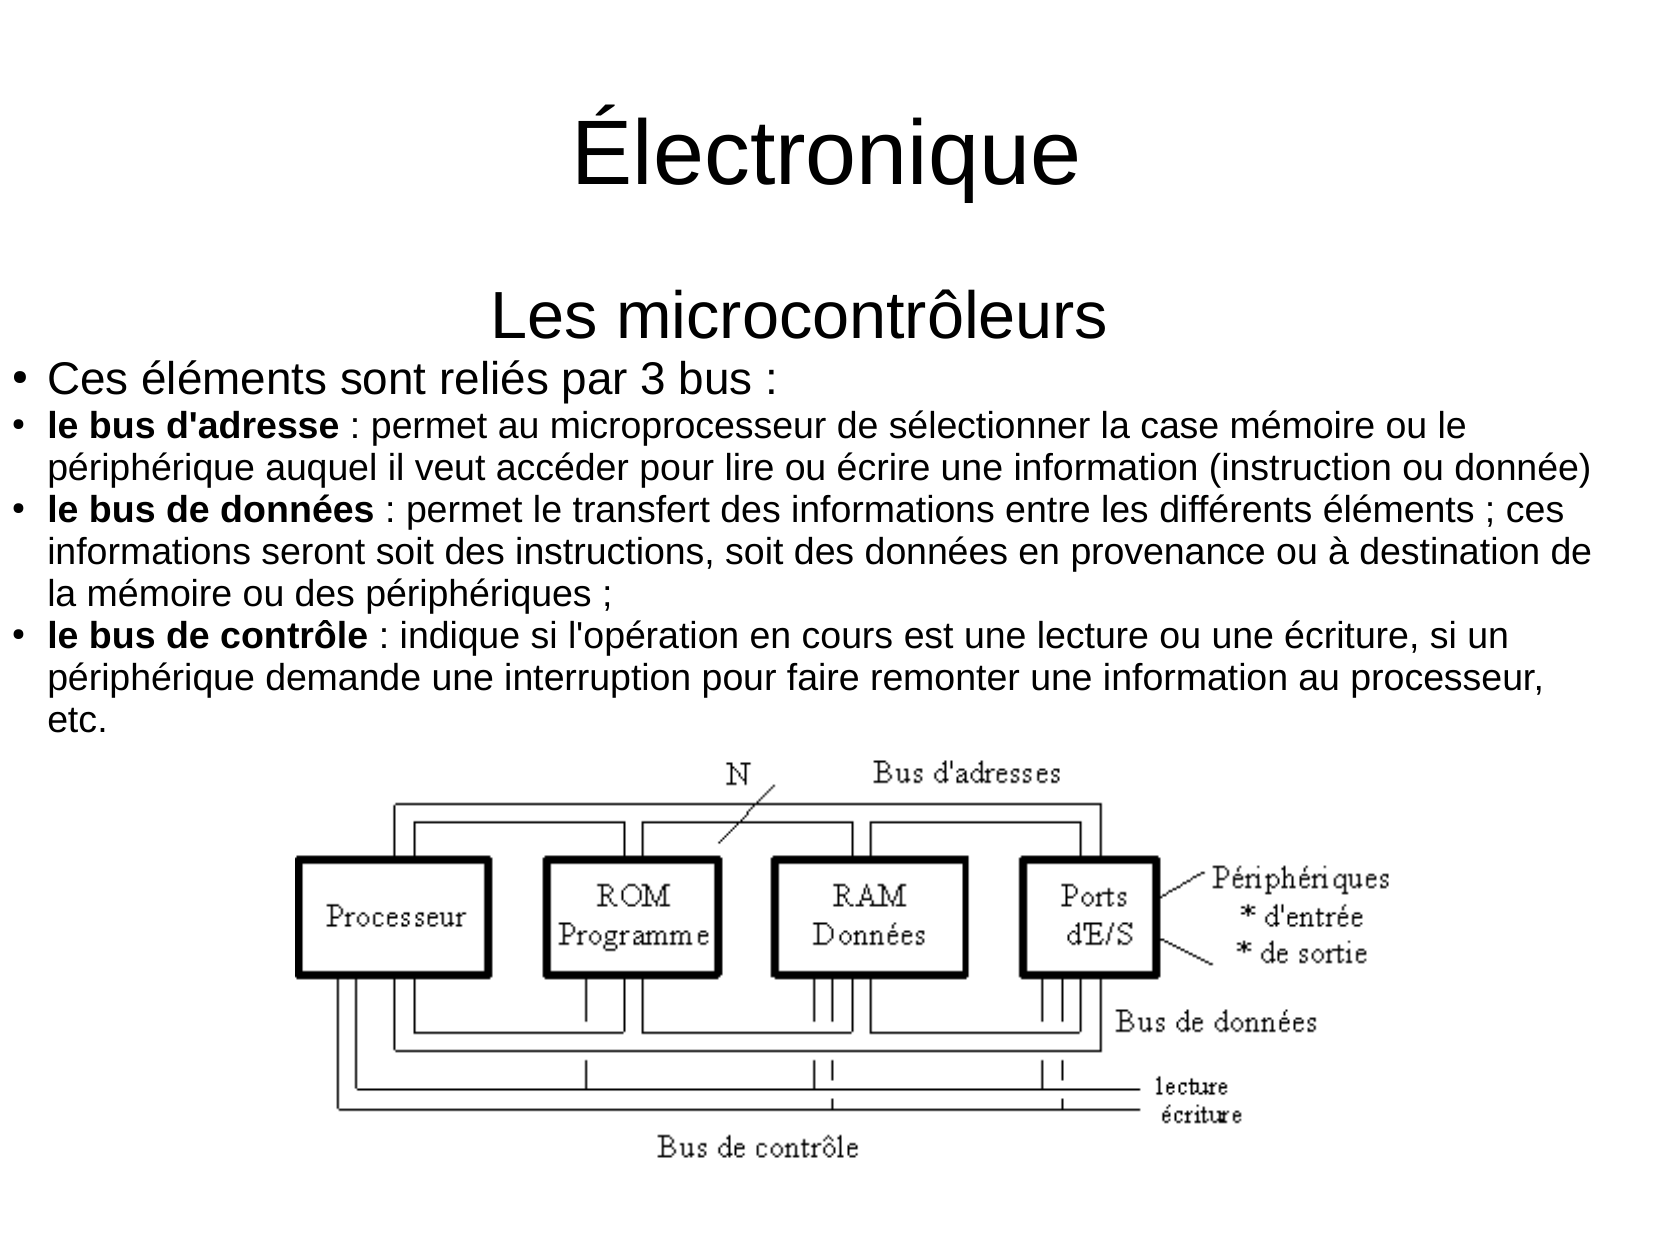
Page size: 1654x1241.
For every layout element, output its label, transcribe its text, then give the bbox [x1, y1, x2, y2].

subtitle Les microcontrôleurs Ces éléments sont reliés par 3 bus : le bus d'adresse : permet au microprocesseur de sélectionner la case mémoire ou le périphérique auquel il veut accéder pour lire ou écrire une information (instruction ou donnée) le bus de données : permet le transfert des informations entre les différents éléments ; ces informations seront soit des instructions, soit des données en provenance ou à destination de la mémoire ou des périphériques ; le bus de contrôle : indique si l'opération en cours est une lecture ou une écriture, si un périphérique demande une interruption pour faire remonter une information au processeur, etc. [11, 177, 1607, 996]
title Électronique [82, 49, 1571, 177]
picture [295, 755, 1397, 1170]
